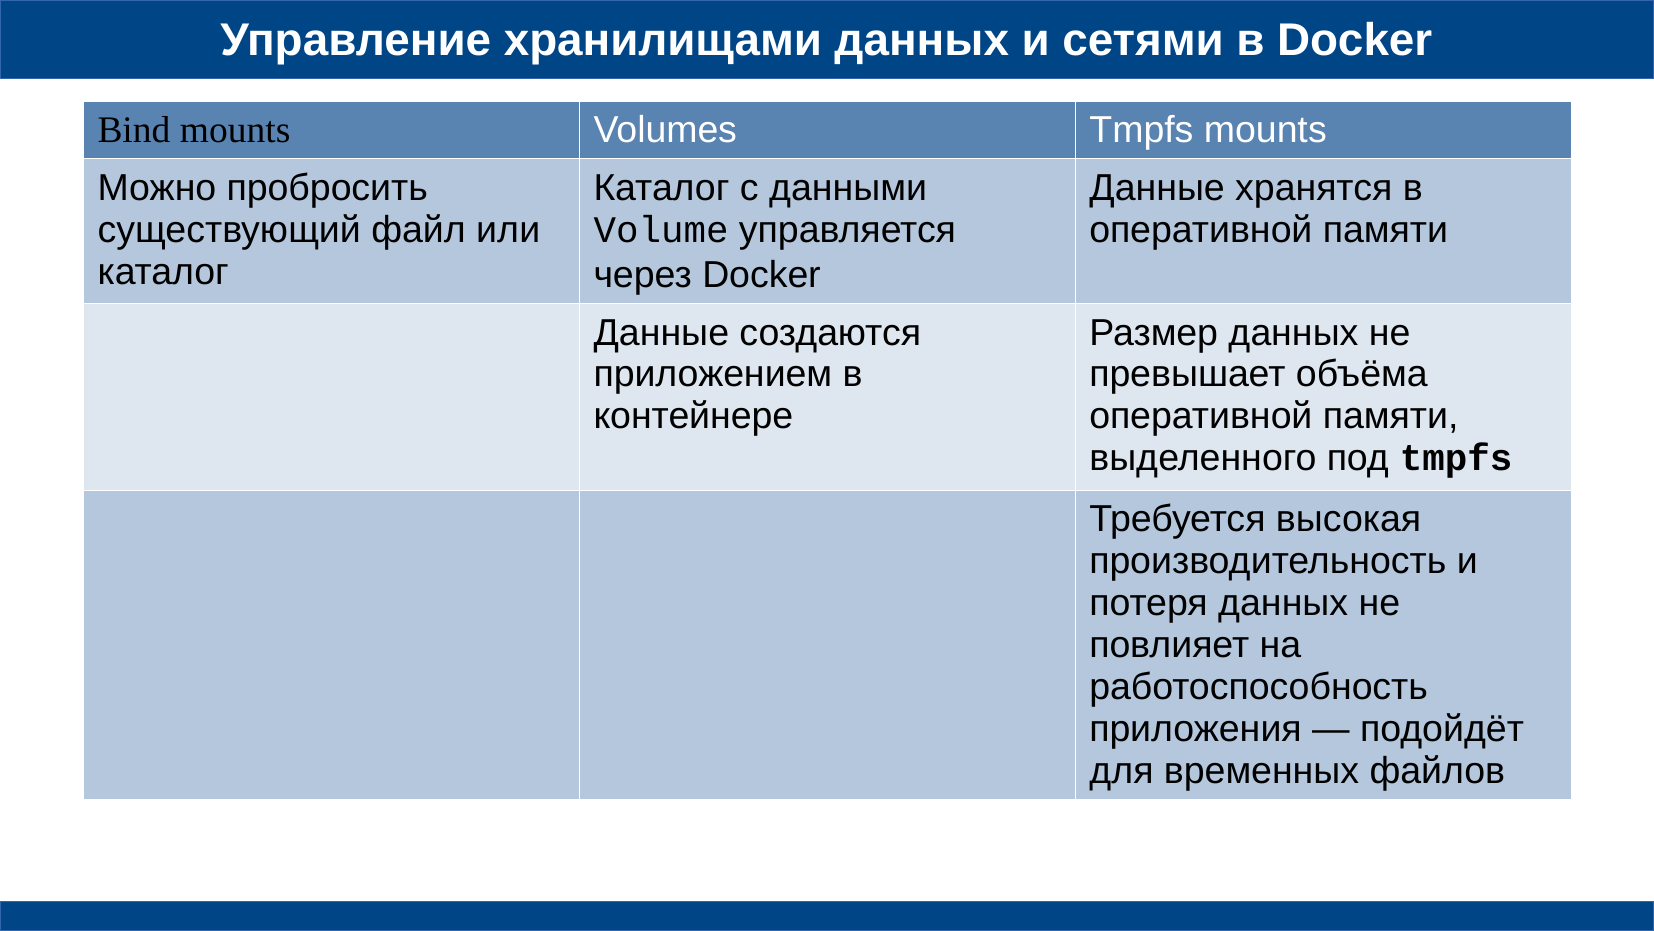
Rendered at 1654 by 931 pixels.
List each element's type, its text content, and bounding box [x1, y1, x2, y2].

table_header Volumes [580, 102, 1075, 158]
table_cell [84, 491, 579, 799]
table_cell [84, 304, 579, 490]
table_cell Данные создаются приложением в контейнере [580, 304, 1075, 490]
table_cell [580, 491, 1075, 799]
table_cell Можно пробросить существующий файл или каталог [84, 159, 579, 303]
table_header Tmpfs mounts [1076, 102, 1571, 158]
table_cell Размер данных не превышает объёма оперативной памяти, выделенного под tmpfs [1076, 304, 1571, 490]
table_cell Данные хранятся в оперативной памяти [1076, 159, 1571, 303]
table_cell Требуется высокая производительность и потеря данных не повлияет на работоспособность приложения — подойдёт для временных файлов [1076, 491, 1571, 799]
title Управление хранилищами данных и сетями в Docker [0, 0, 1654, 79]
table_header Bind mounts [84, 102, 579, 158]
table_cell Каталог с данными Volume управляется через Docker [580, 159, 1075, 303]
